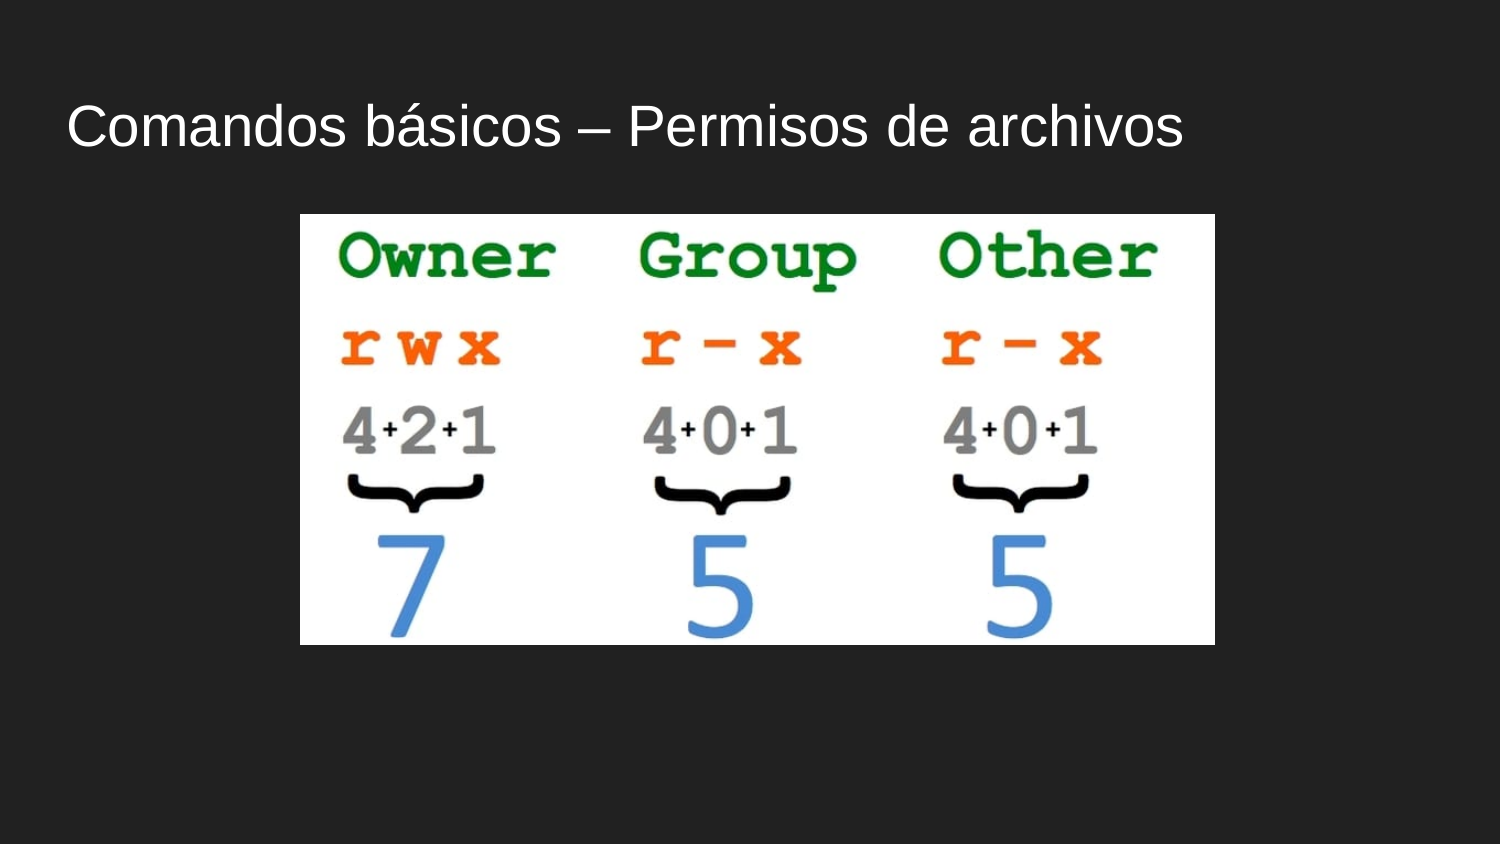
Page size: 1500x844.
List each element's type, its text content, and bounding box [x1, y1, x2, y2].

picture [300, 214, 1215, 645]
title Comandos básicos – Permisos de archivos [51, 72, 1449, 167]
